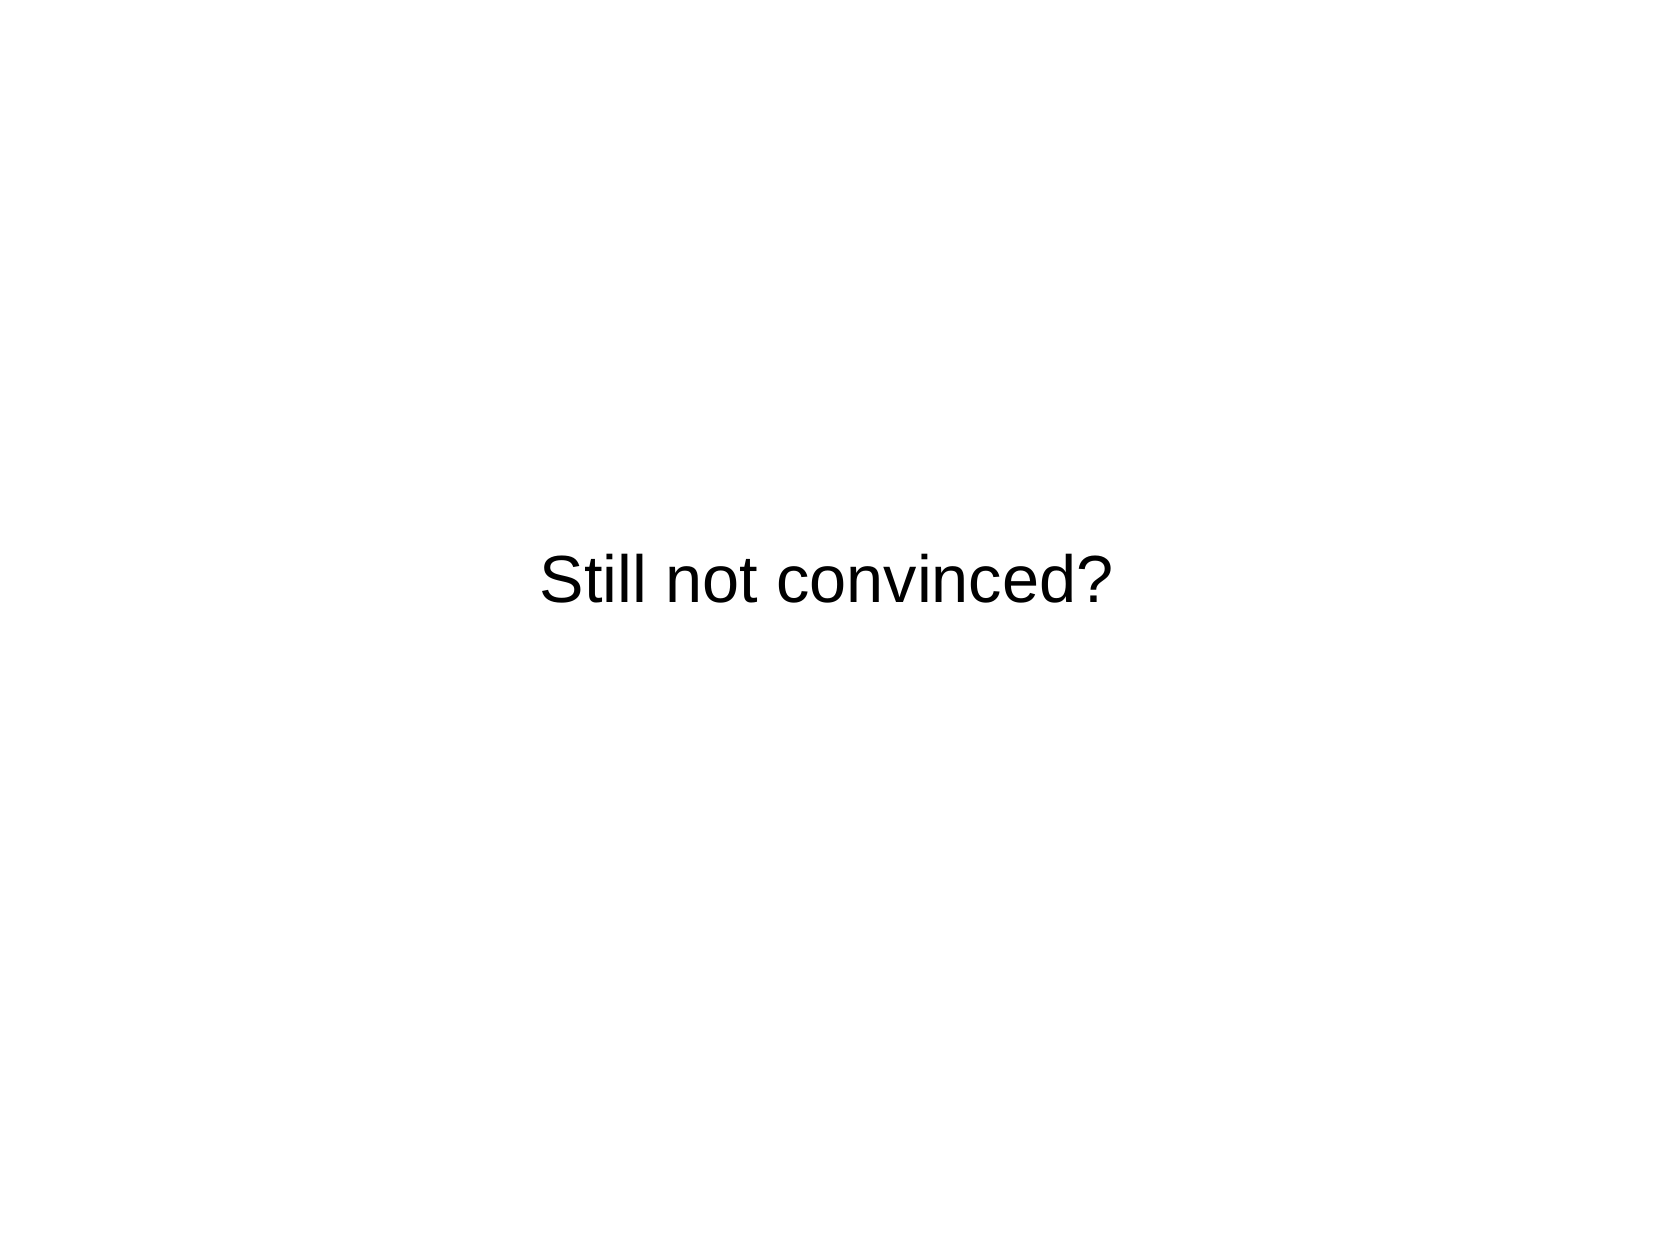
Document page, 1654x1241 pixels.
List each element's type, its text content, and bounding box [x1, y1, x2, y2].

subtitle Still not convinced? [82, 49, 1571, 1109]
